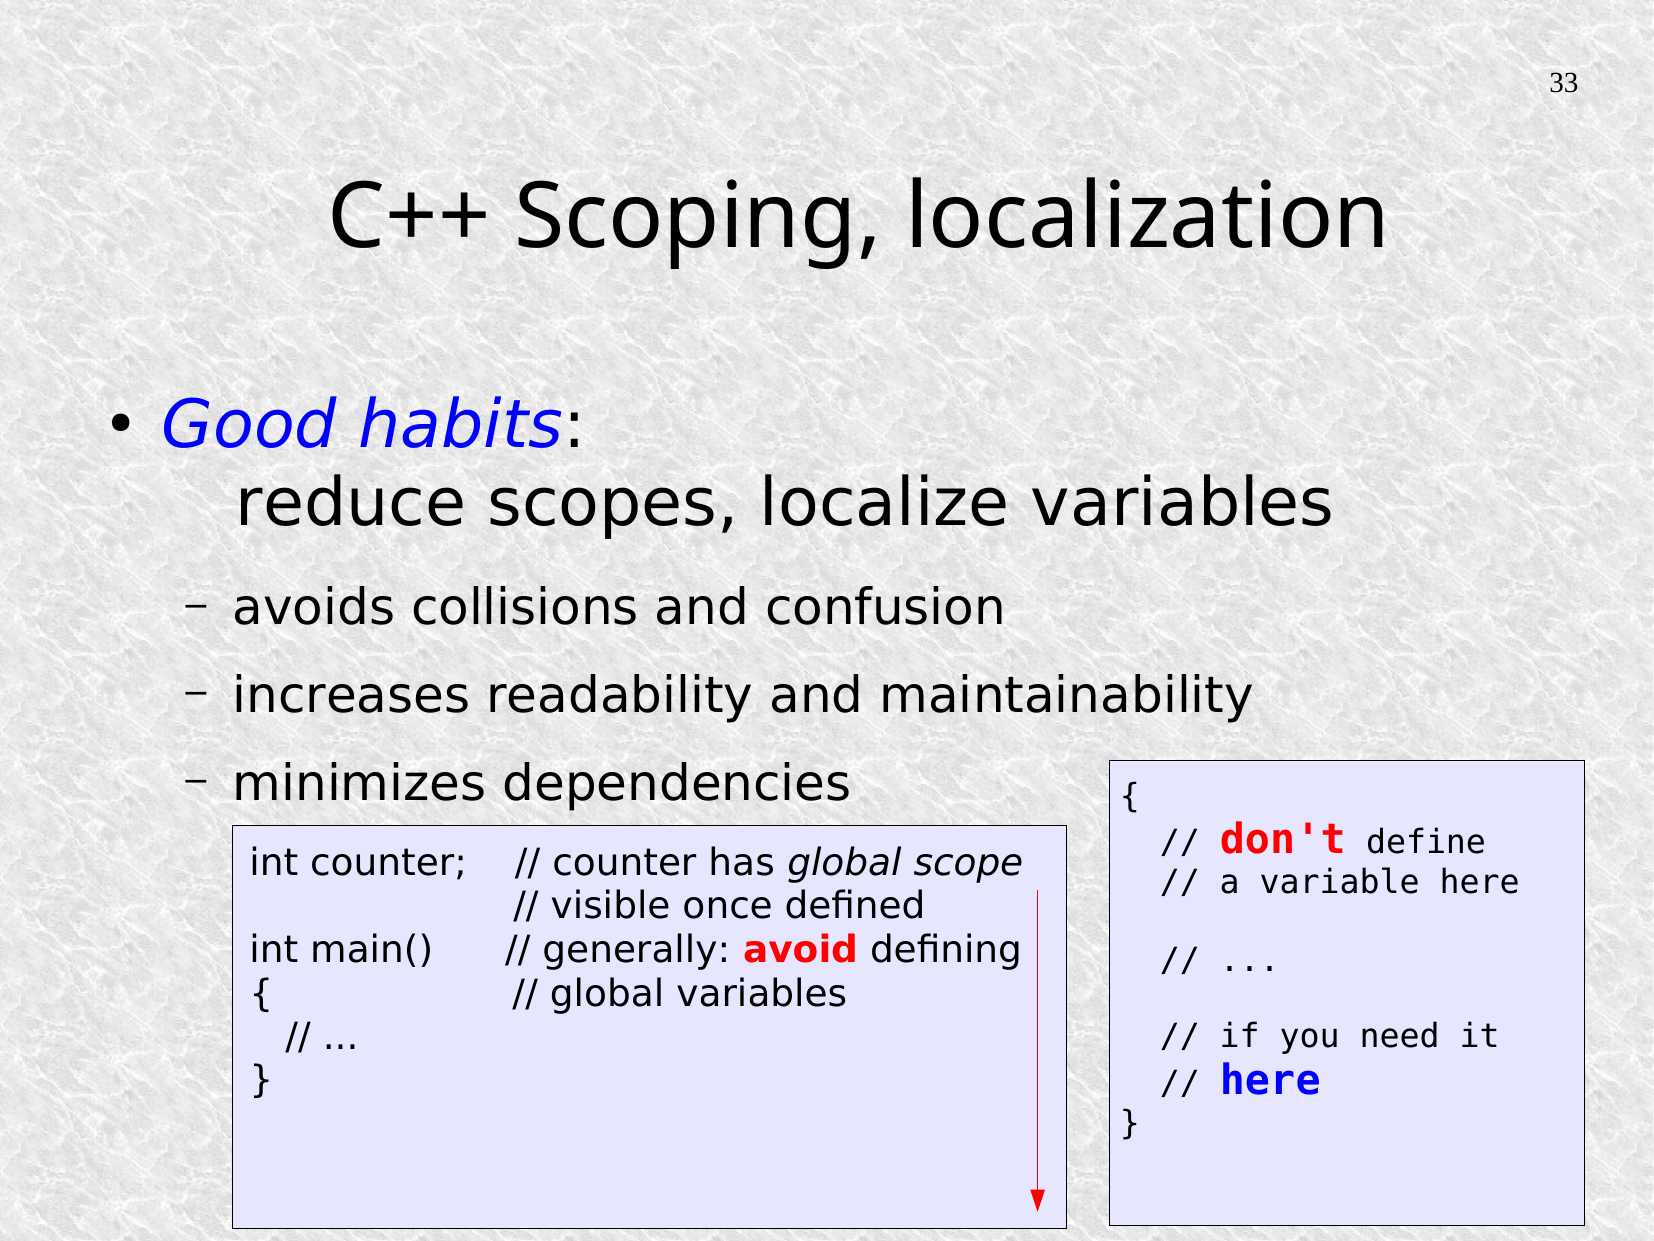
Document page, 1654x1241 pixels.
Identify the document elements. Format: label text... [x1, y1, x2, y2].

title C++ Scoping, localization [91, 81, 1629, 342]
list Good habits: reduce scopes, localize variables avoids collisions and confusion increases readability and maintainability minimizes dependencies [91, 385, 1629, 1241]
picture [0, 0, 1654, 1241]
text_box { // don't define // a variable here // ... // if you need it // here } [1119, 776, 1556, 1216]
text_box [1109, 760, 1585, 1226]
